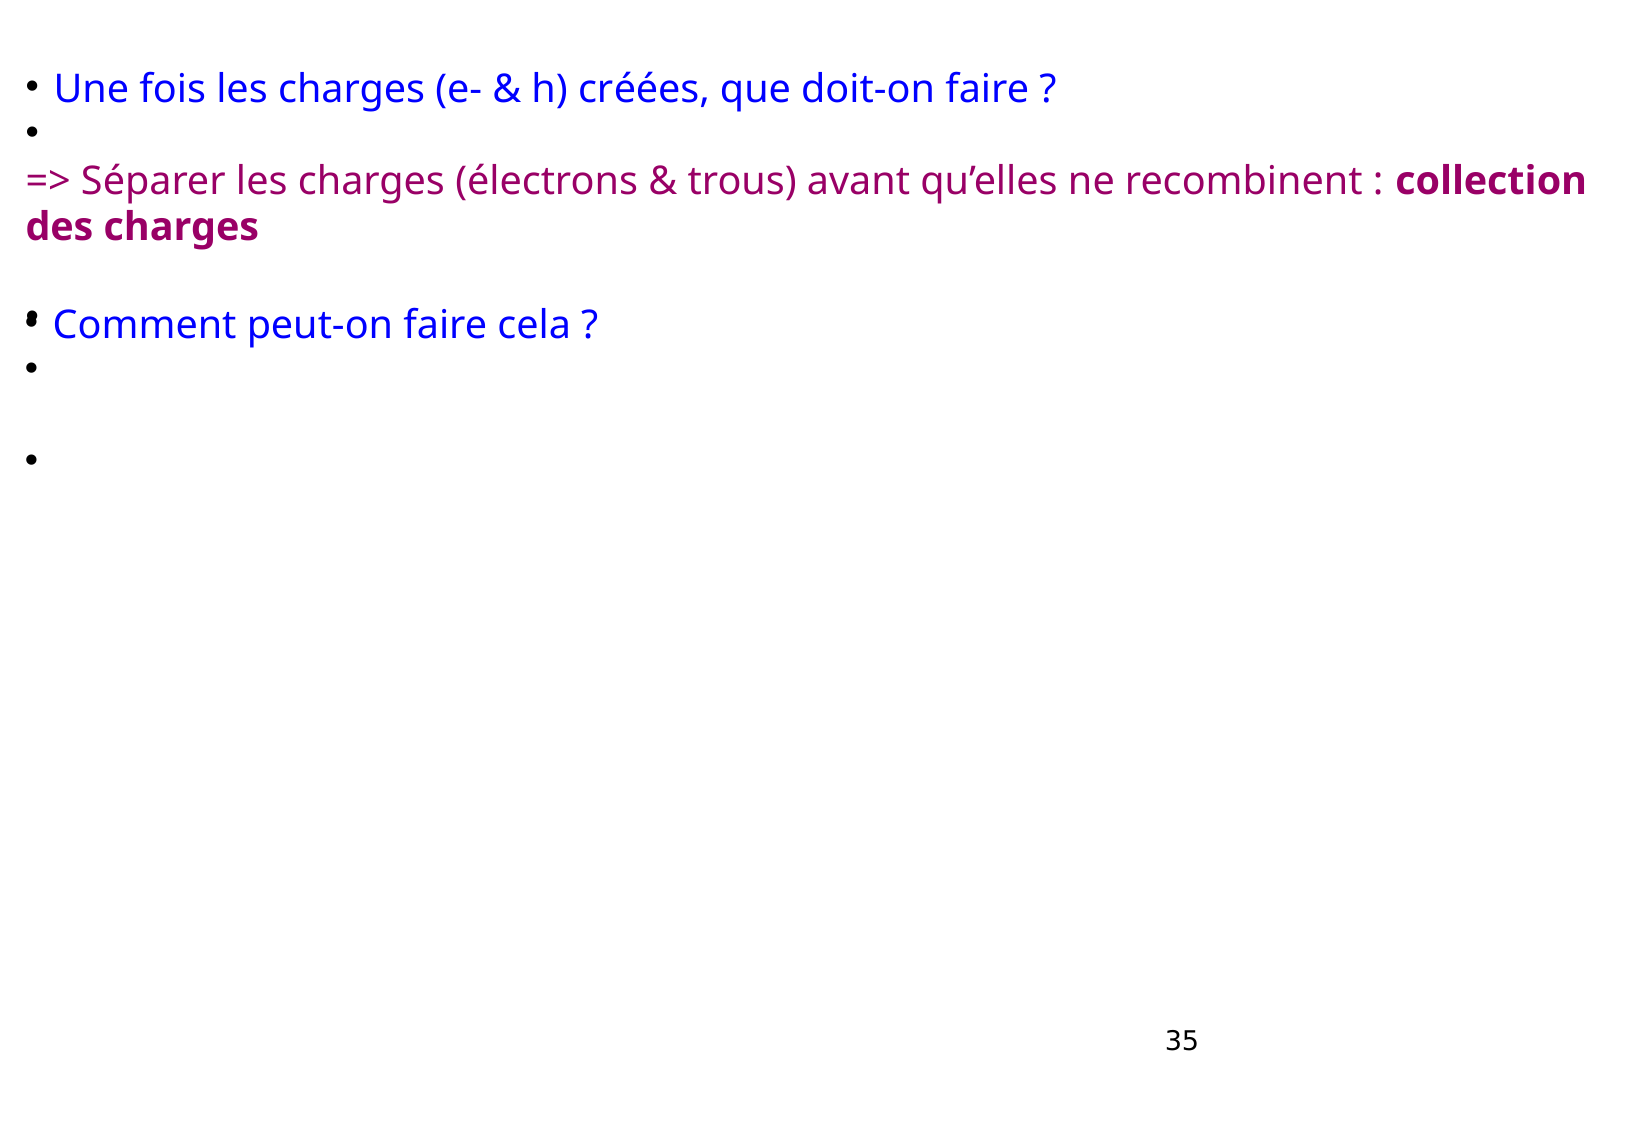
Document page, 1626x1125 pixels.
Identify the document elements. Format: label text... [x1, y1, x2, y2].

text_box Une fois les charges (e- & h) créées, que doit-on faire ? => Séparer les charges (électrons & trous) avant qu’elles ne recombinent : collection des charges [11, 58, 1602, 350]
text_box Comment peut-on faire cela ? [10, 295, 1601, 494]
text_box [1164, 1024, 1544, 1103]
